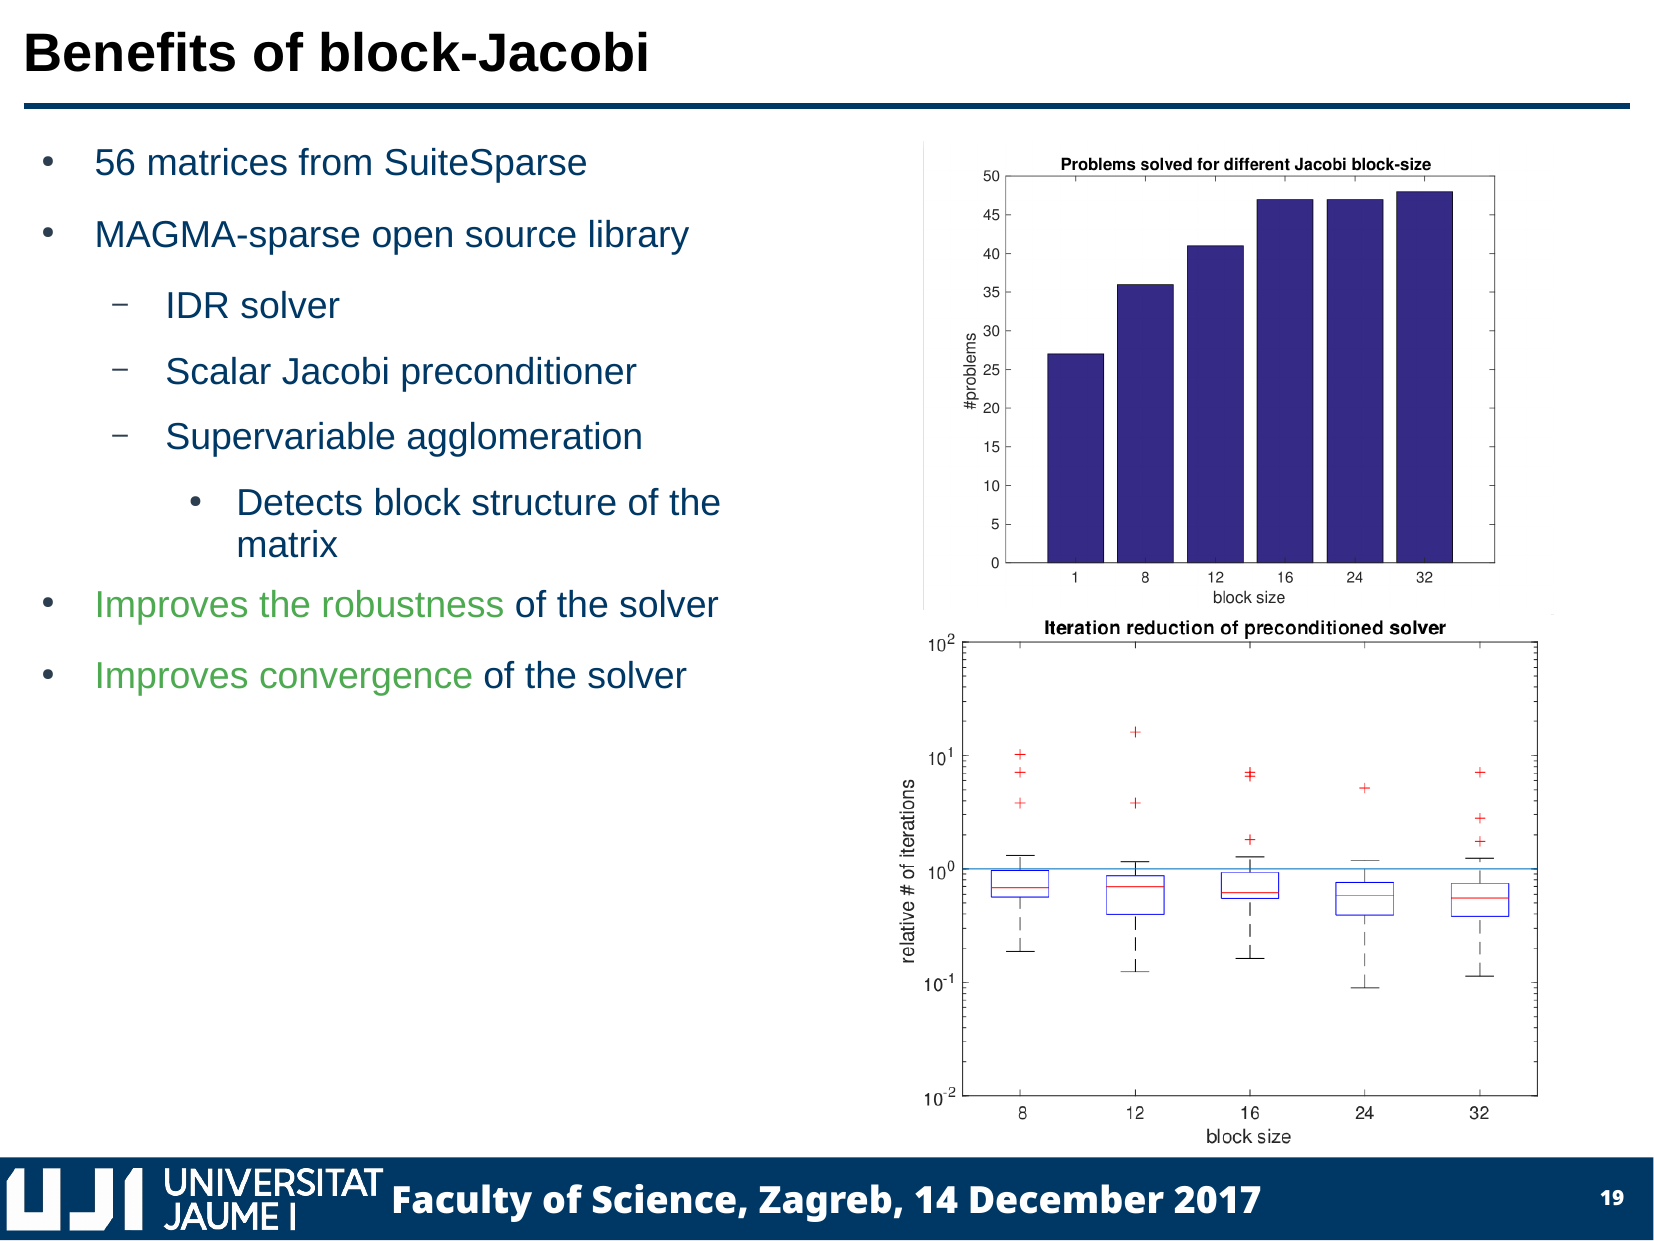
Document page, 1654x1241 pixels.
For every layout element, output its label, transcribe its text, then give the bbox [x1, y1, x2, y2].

title Benefits of block-Jacobi [23, 0, 1630, 107]
list 56 matrices from SuiteSparse MAGMA-sparse open source library IDR solver Scalar Jacobi preconditioner Supervariable agglomeration Detects block structure of the matrix Improves the robustness of the solver Improves convergence of the solver [23, 141, 808, 1134]
picture [885, 141, 1554, 1152]
picture [0, 1158, 390, 1241]
